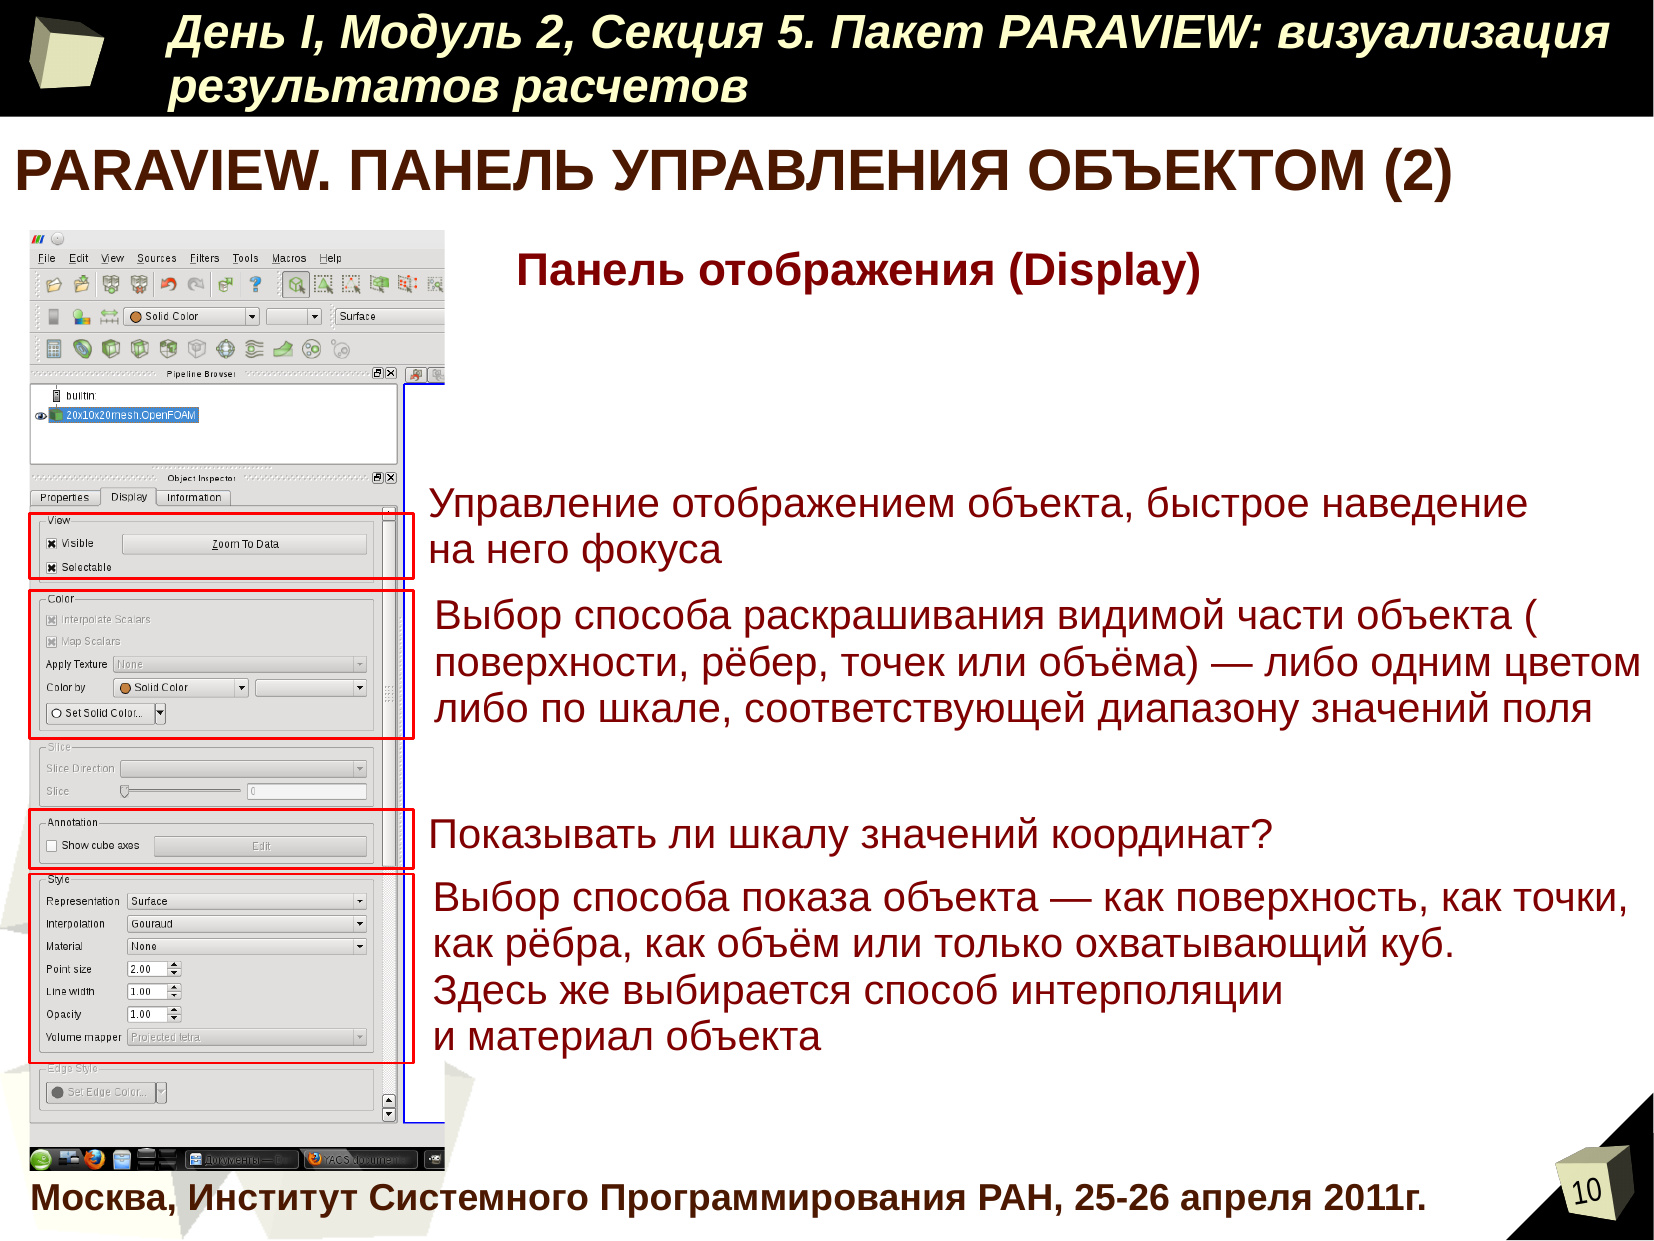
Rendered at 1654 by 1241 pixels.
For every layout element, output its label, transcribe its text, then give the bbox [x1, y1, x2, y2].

picture [31, 515, 412, 577]
picture [464, 1193, 472, 1198]
picture [31, 592, 412, 737]
picture [0, 580, 477, 1241]
picture [29, 230, 445, 512]
picture [31, 811, 412, 867]
text_box Выбор способа раскрашивания видимой части объекта ( поверхности, рёбер, точек или объёма) — либо одним цветом либо по шкале, соответствующей диапазону значений поля [419, 584, 1654, 739]
text_box Управление отображением объекта, быстрое наведение на него фокуса [413, 472, 1544, 581]
text_box Выбор способа показа объекта — как поверхность, как точки, как рёбра, как объём или только охватывающий куб. Здесь же выбирается способ интерполяции и материал объекта [417, 866, 1644, 1067]
text_box PARAVIEW. ПАНЕЛЬ УПРАВЛЕНИЯ ОБЪЕКТОМ (2) [0, 130, 1654, 211]
text_box Показывать ли шкалу значений координат? [413, 803, 1289, 865]
text_box Панель отображения (Display) [501, 236, 1219, 303]
